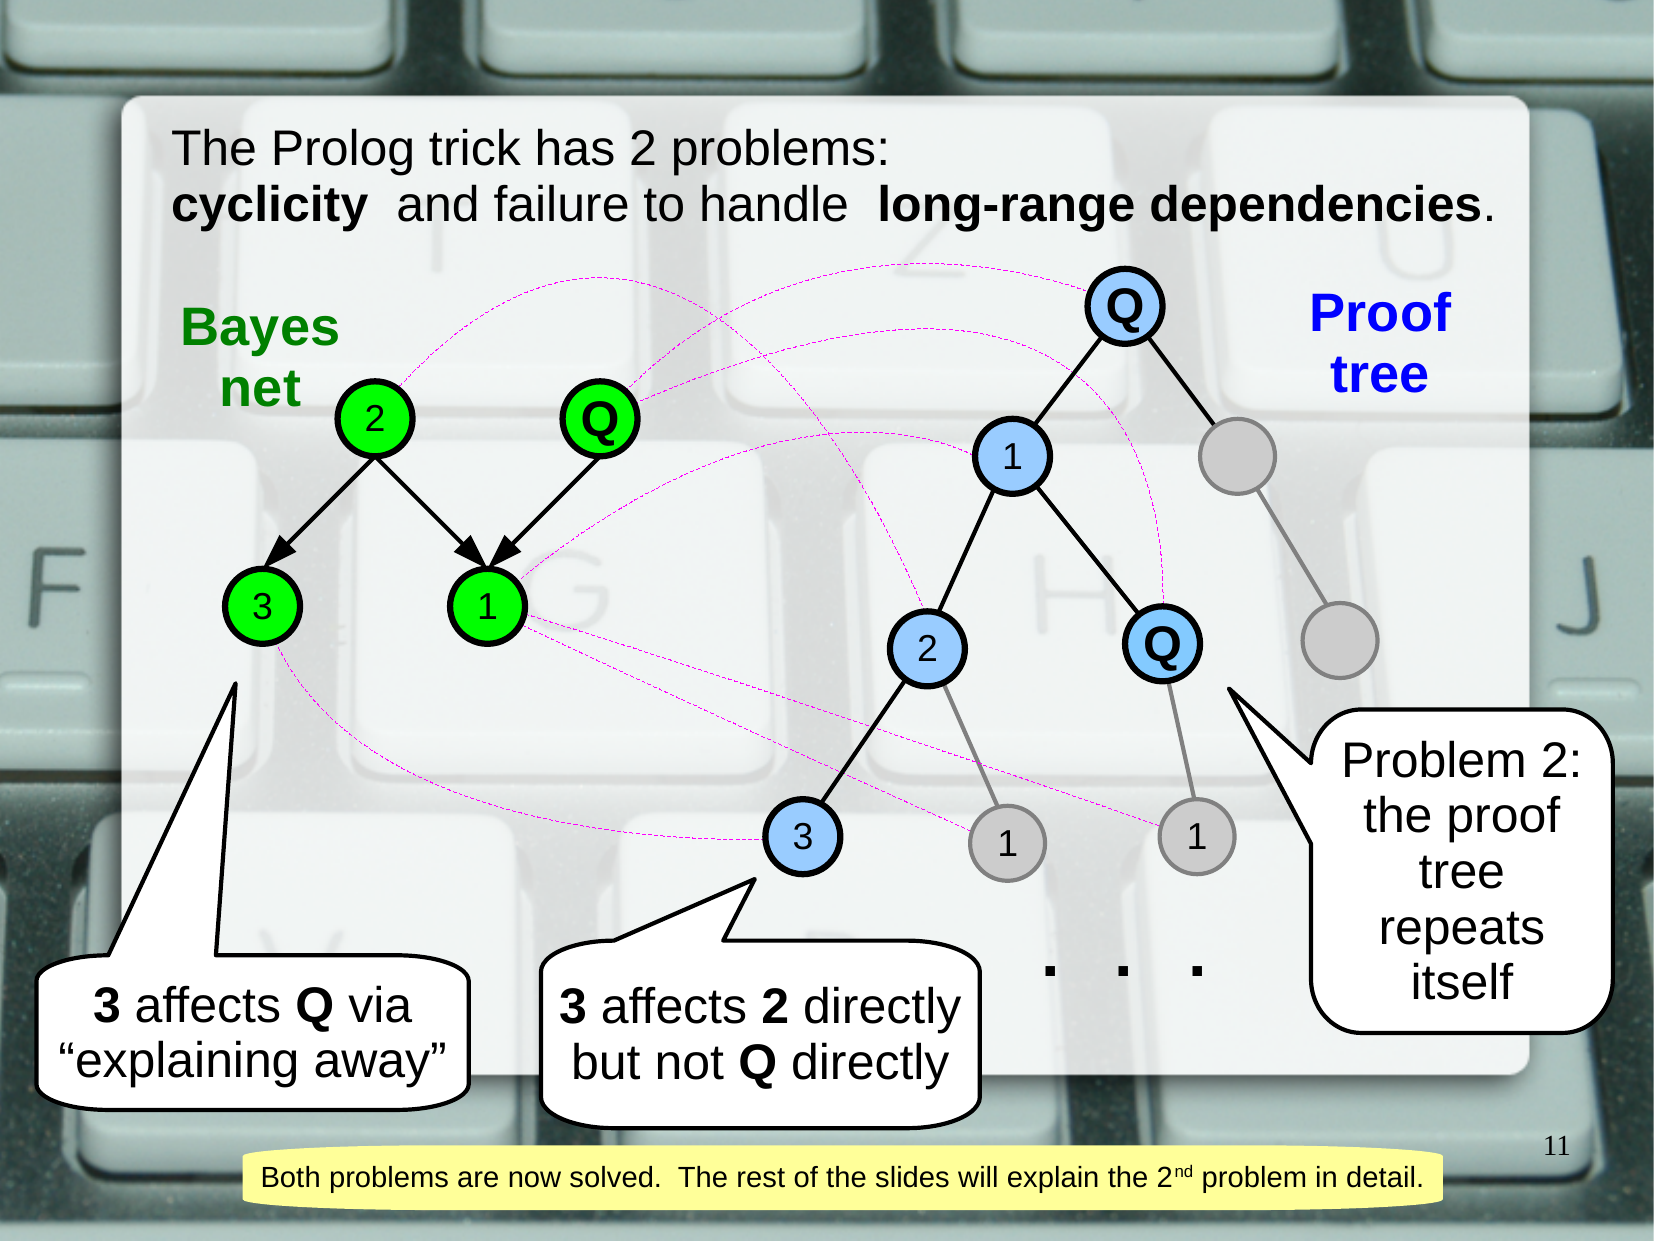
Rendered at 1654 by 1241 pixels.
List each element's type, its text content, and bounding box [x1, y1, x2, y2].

text_box [1200, 418, 1276, 494]
text_box Bayes net [150, 289, 372, 429]
text_box 1 [975, 418, 1051, 494]
text_box 3 [765, 799, 841, 875]
text_box Q [1087, 268, 1163, 344]
text_box 3 affects 2 directly but not Q directly [540, 879, 980, 1129]
text_box 1 [970, 805, 1046, 881]
text_box Problem 2: the proof tree repeats itself [1228, 688, 1613, 1033]
text_box 3 affects Q via “explaining away” [36, 683, 469, 1110]
text_box 2 [338, 381, 413, 457]
text_box 2 [372, 408, 379, 421]
text_box 3 [225, 568, 301, 644]
text_box . . . [1026, 908, 1242, 999]
text_box [1302, 603, 1378, 679]
picture [0, 0, 1654, 1241]
text_box Proof tree [1270, 275, 1492, 414]
text_box Q [1125, 606, 1201, 682]
text_box Q [562, 381, 638, 457]
text_box Both problems are now solved. The rest of the slides will explain the 2nd problem in detail. [242, 1145, 1443, 1211]
text_box 1 [450, 568, 526, 644]
text_box The Prolog trick has 2 problems: cyclicity and failure to handle long-range dependencies. [156, 112, 1511, 241]
text_box 2 [889, 611, 965, 687]
text_box 1 [1159, 799, 1235, 875]
